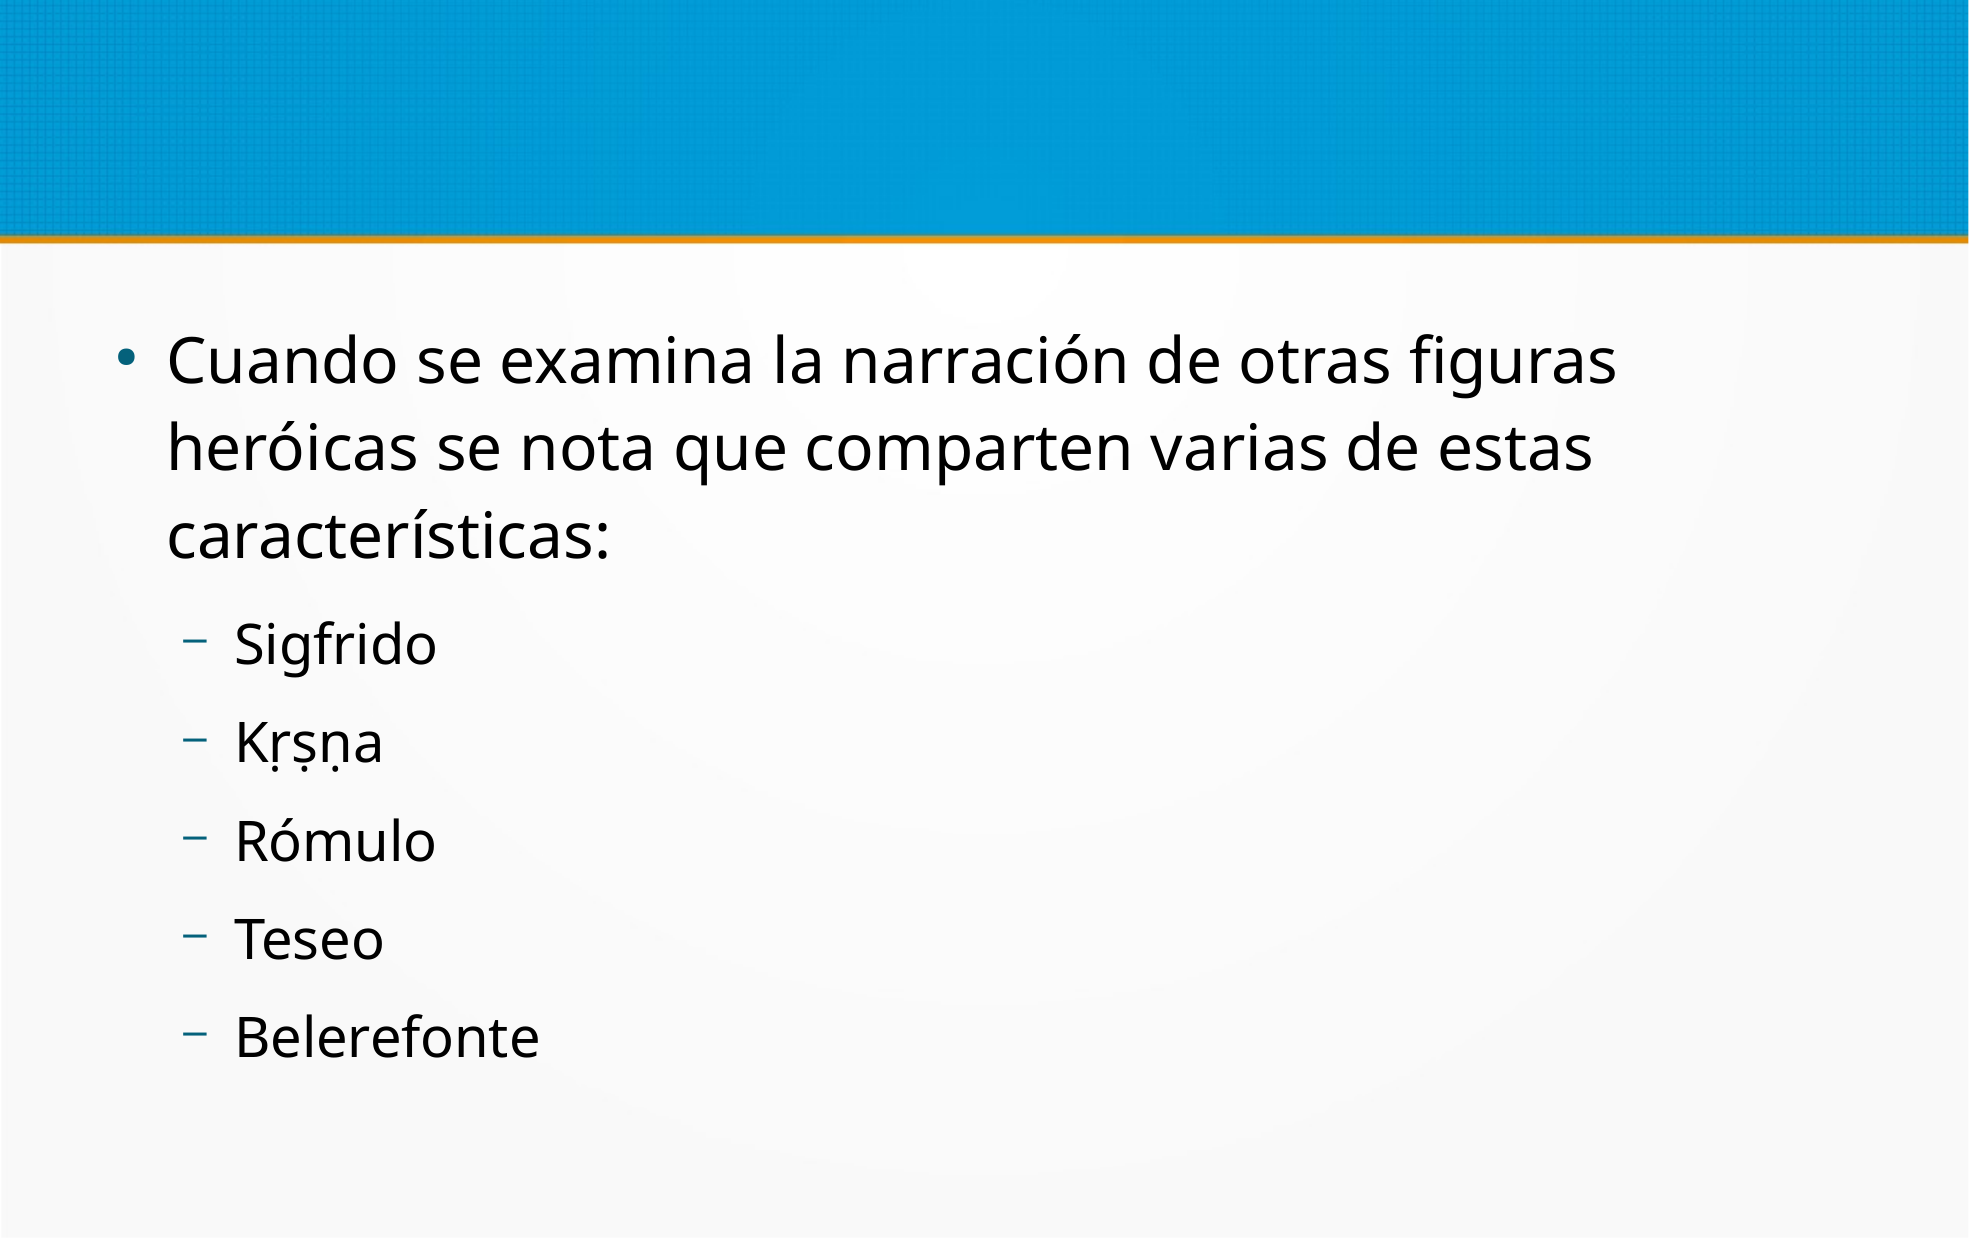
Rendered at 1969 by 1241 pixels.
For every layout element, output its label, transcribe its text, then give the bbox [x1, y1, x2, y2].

picture [0, 233, 1969, 1241]
list Cuando se examina la narración de otras figuras heróicas se nota que comparten varias de estas características: Sigfrido Kṛṣṇa Rómulo Teseo Belerefonte [98, 315, 1861, 1081]
